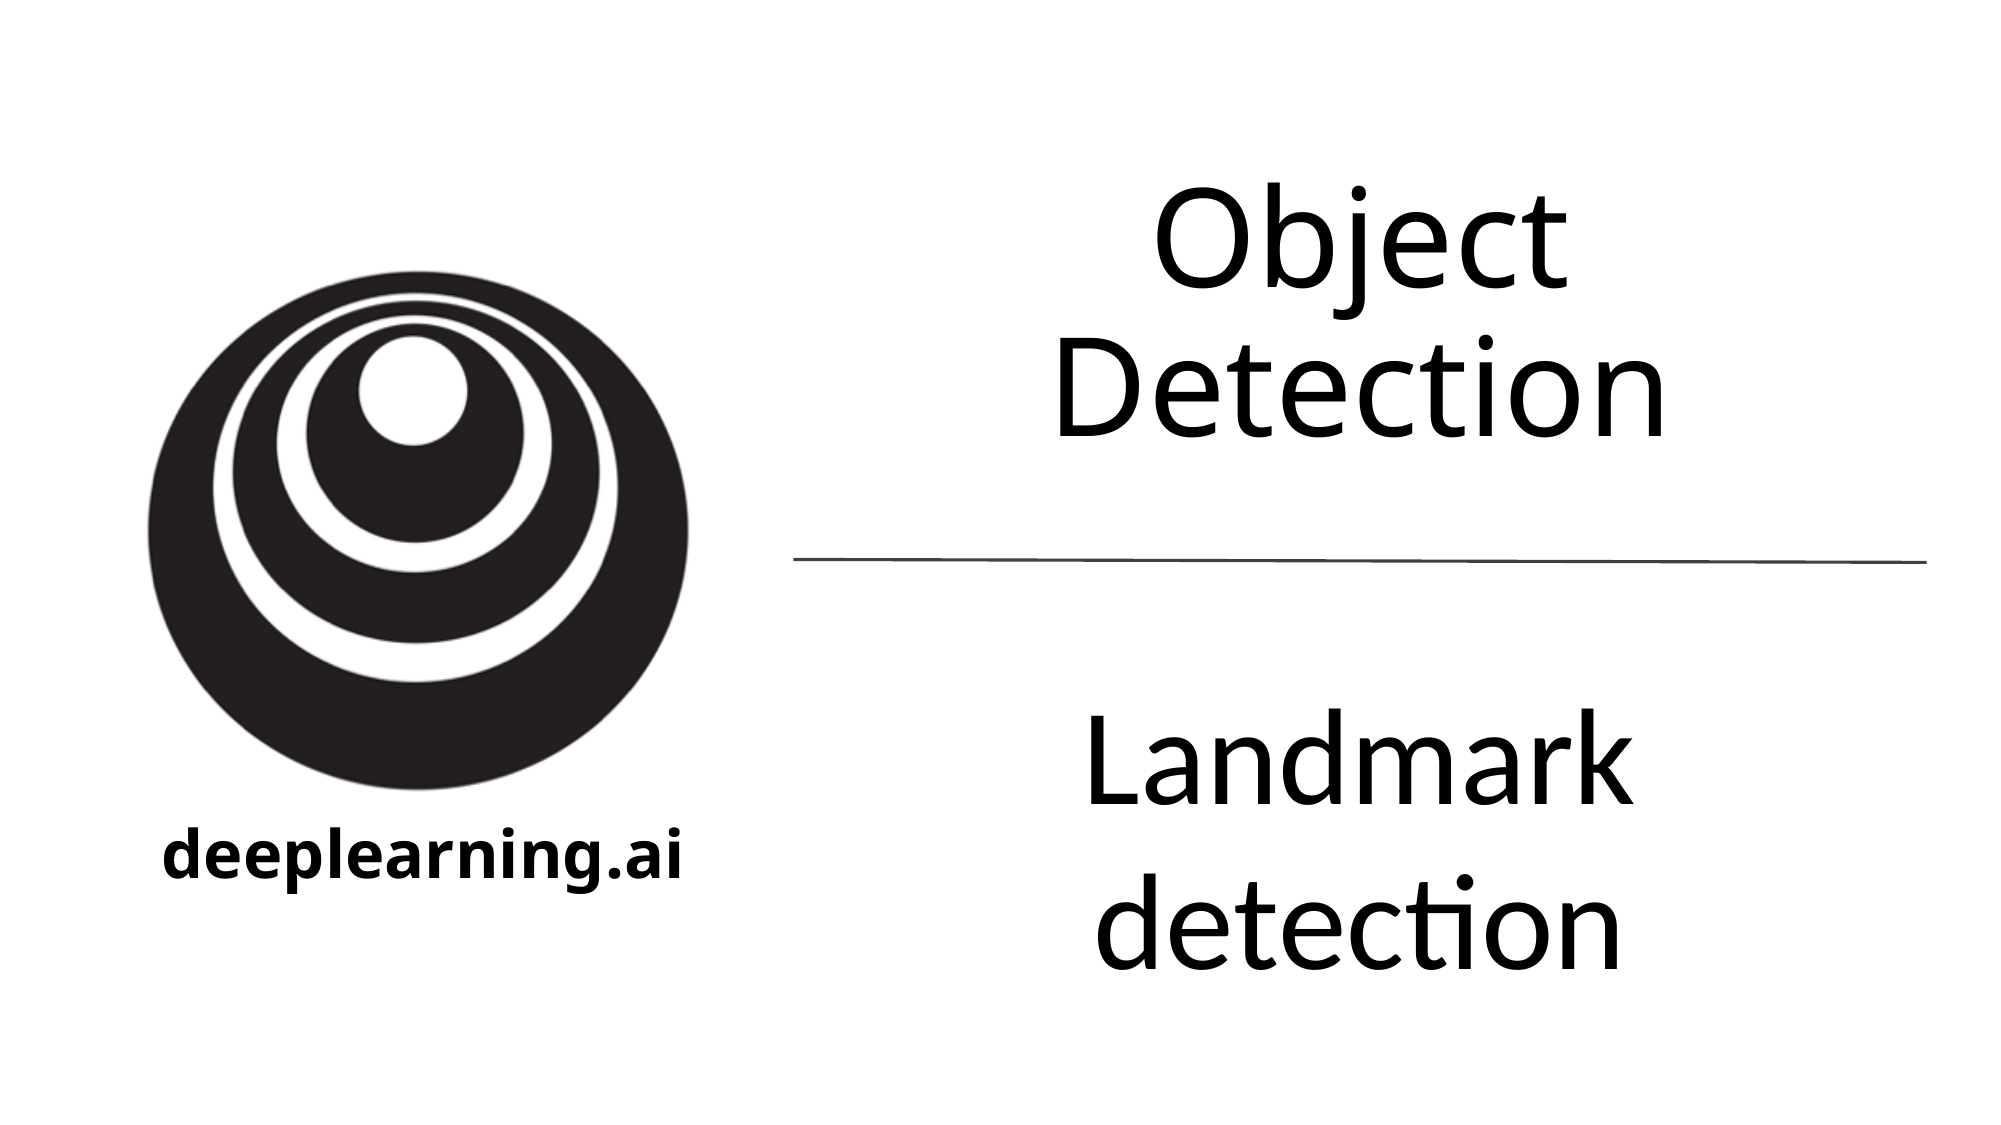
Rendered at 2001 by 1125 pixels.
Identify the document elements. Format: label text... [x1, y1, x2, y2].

text_box deeplearning.ai [56, 768, 790, 901]
text_box Landmark detection [899, 660, 1821, 1009]
picture [108, 234, 739, 768]
title Object Detection [848, 161, 1872, 462]
text_box [179, 194, 669, 702]
